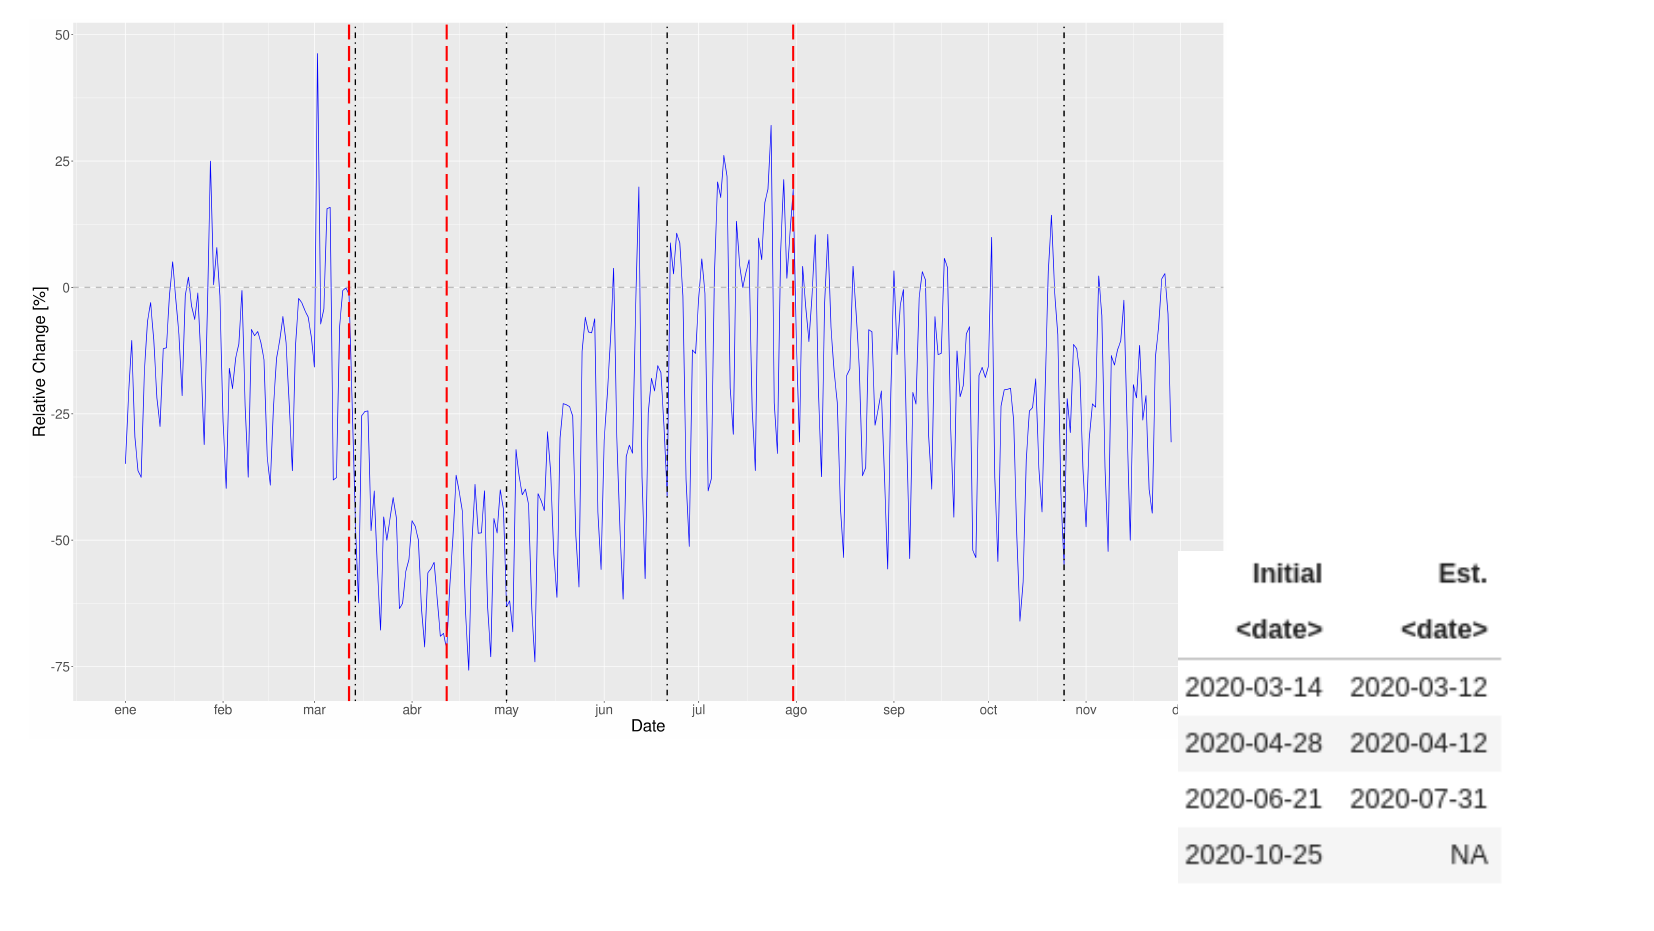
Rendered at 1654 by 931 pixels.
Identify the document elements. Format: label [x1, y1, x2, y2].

picture [29, 19, 1506, 886]
